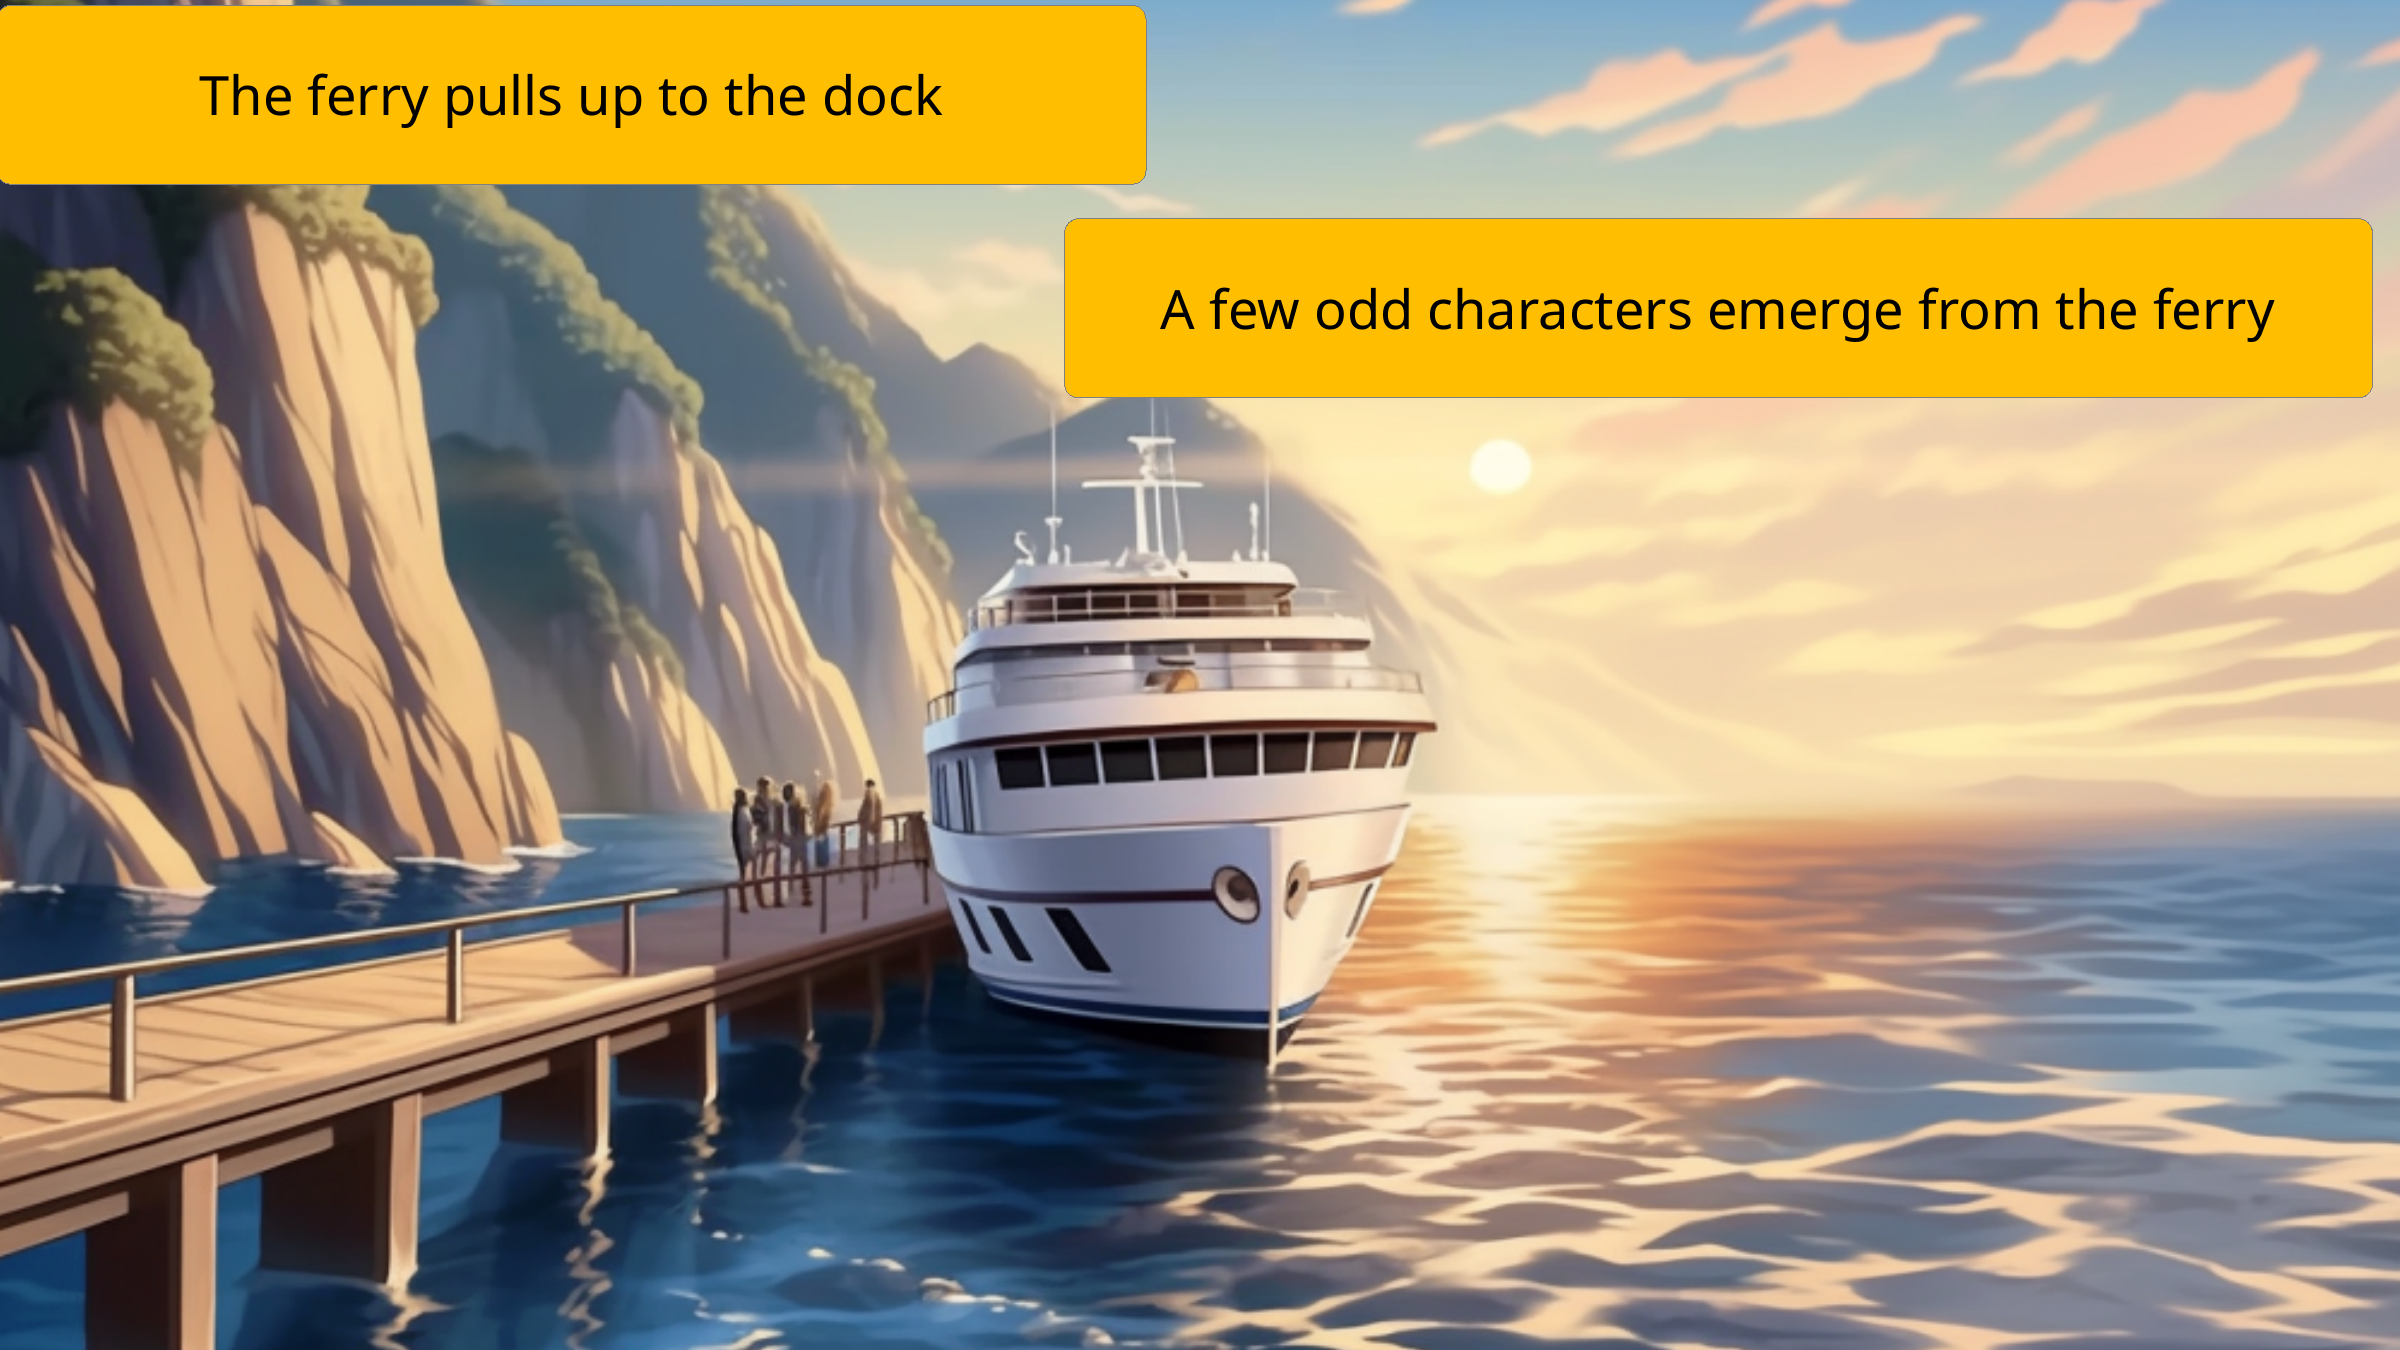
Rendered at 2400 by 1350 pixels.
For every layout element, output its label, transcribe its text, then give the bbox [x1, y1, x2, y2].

text_box A few odd characters emerge from the ferry [1064, 218, 2373, 398]
text_box The ferry pulls up to the dock [0, 5, 1147, 185]
picture [0, 0, 2400, 1350]
